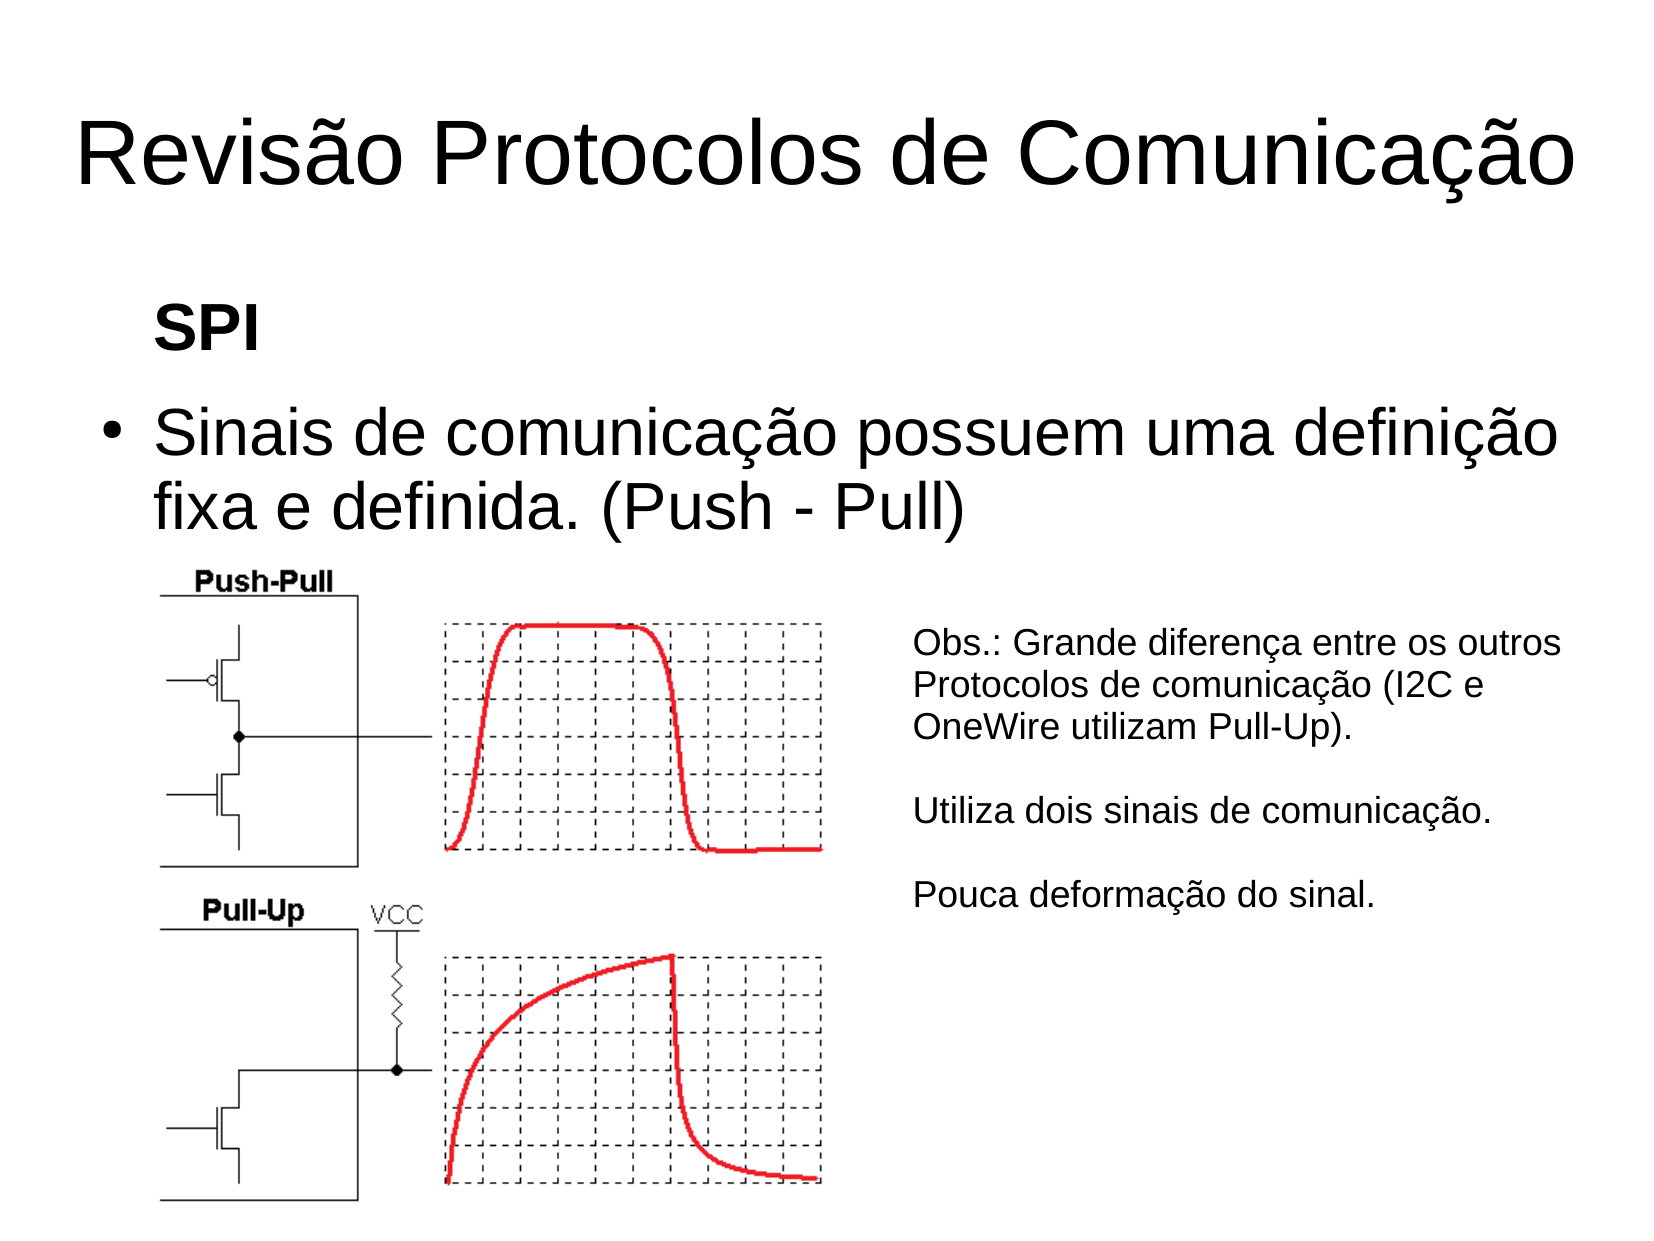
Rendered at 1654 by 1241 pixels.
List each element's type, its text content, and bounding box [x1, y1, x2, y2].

text_box Obs.: Grande diferença entre os outros Protocolos de comunicação (I2C e OneWire utilizam Pull-Up). Utiliza dois sinais de comunicação. Pouca deformação do sinal. [897, 614, 1583, 923]
title Revisão Protocolos de Comunicação [29, 49, 1625, 257]
list SPI Sinais de comunicação possuem uma definição fixa e definida. (Push - Pull) [82, 290, 1571, 556]
picture [129, 564, 839, 1217]
